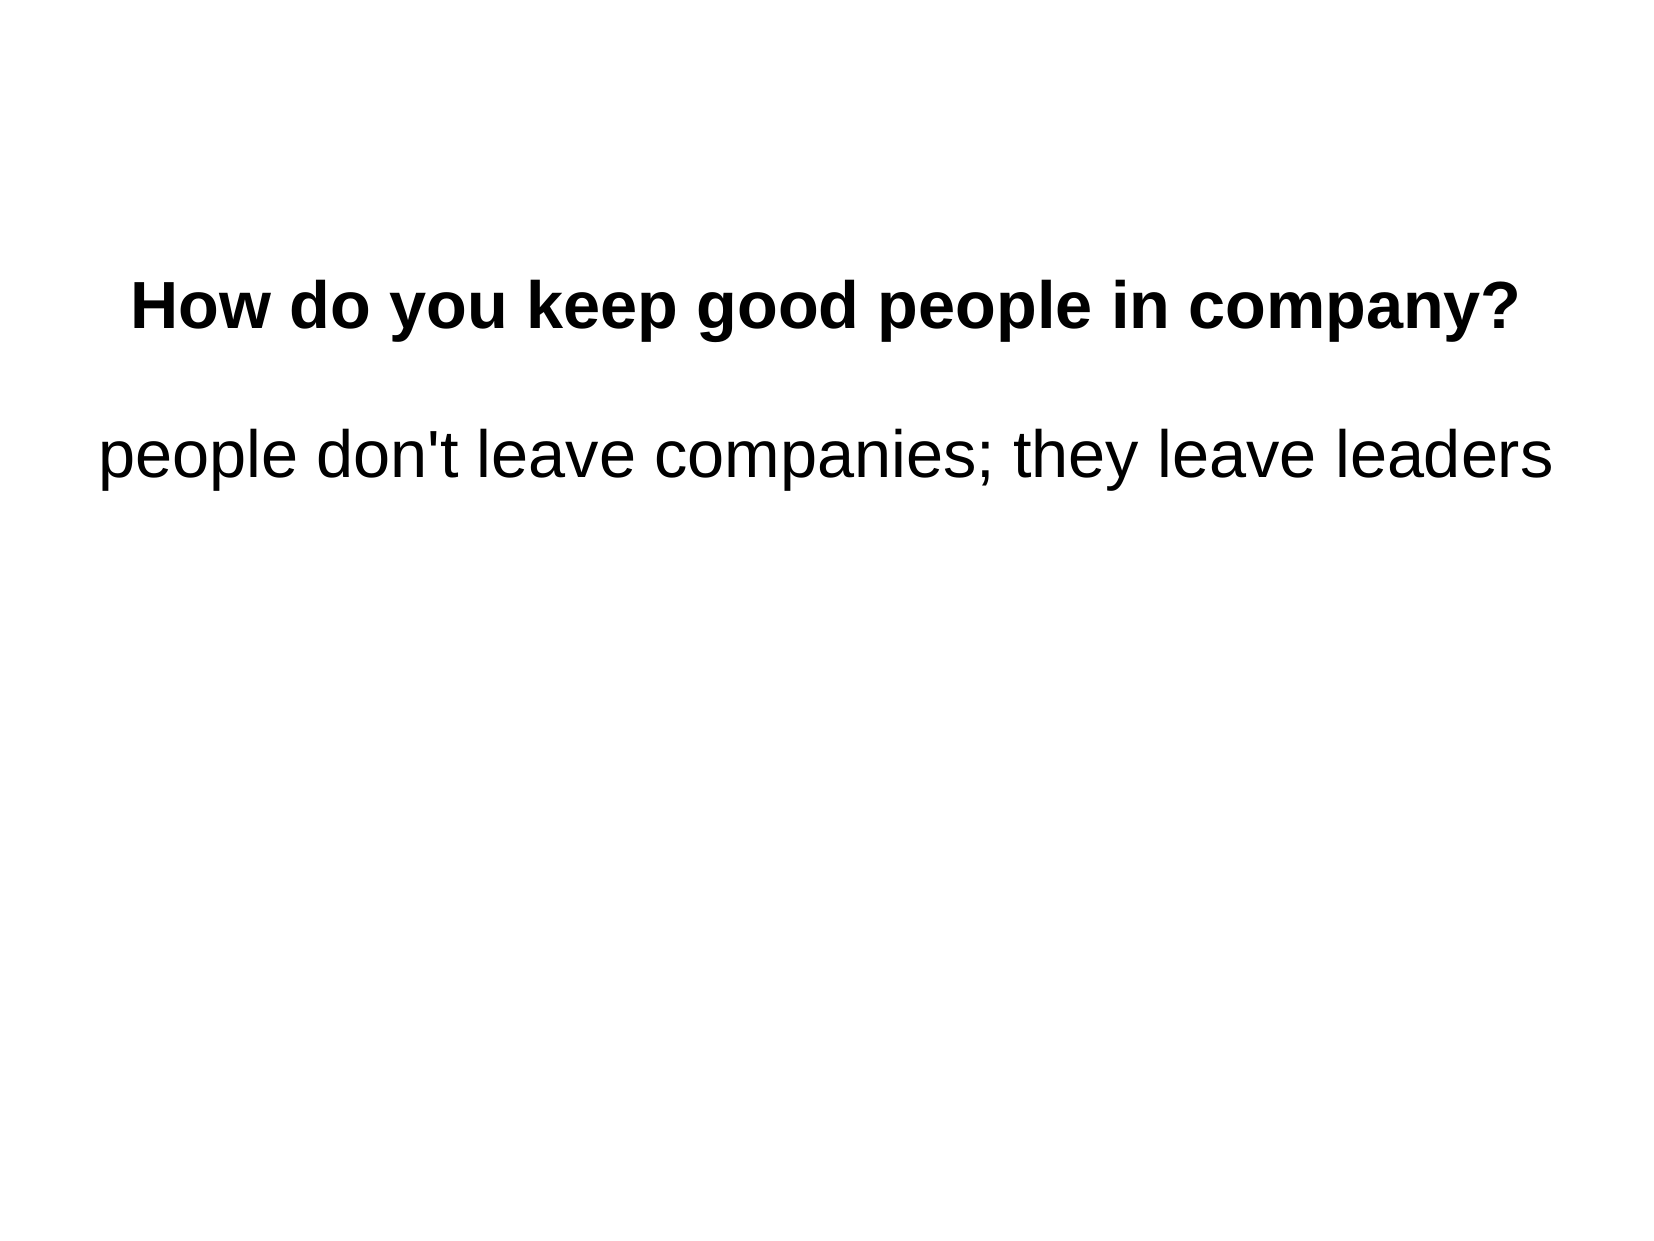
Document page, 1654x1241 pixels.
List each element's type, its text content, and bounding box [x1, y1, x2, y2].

subtitle How do you keep good people in company? people don't leave companies; they leave leaders [82, 49, 1571, 1010]
